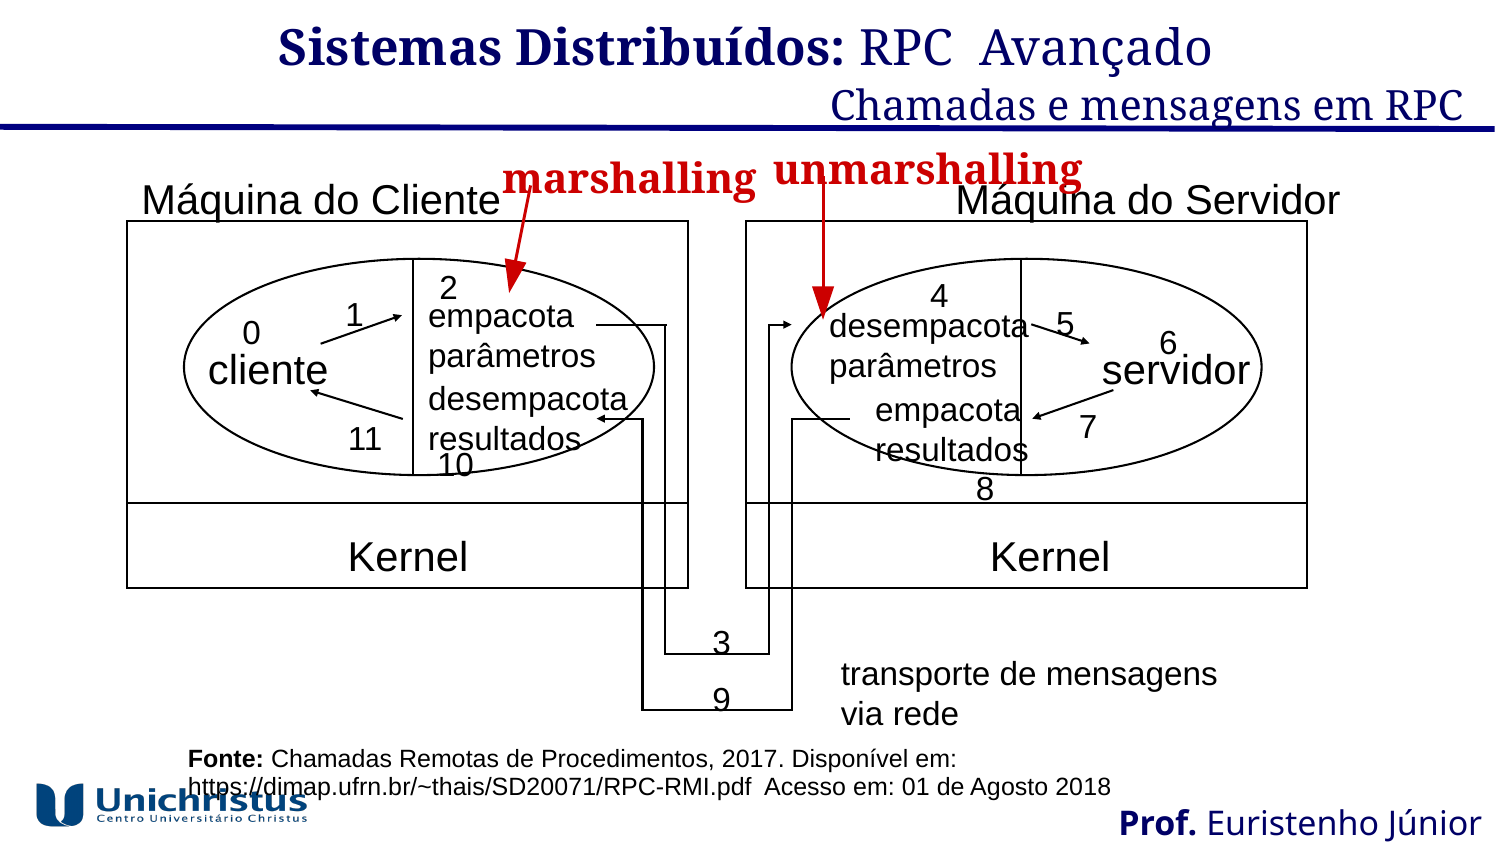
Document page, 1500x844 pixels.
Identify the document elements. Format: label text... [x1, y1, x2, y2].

text_box 4 [915, 266, 964, 322]
text_box transporte de mensagens via rede [826, 644, 1234, 740]
text_box 6 [1144, 313, 1193, 369]
text_box Kernel [333, 522, 484, 588]
text_box 2 [424, 258, 473, 287]
text_box unmarshalling [758, 133, 1104, 197]
text_box empacota resultados [860, 380, 1044, 477]
text_box empacota parâmetros [413, 287, 615, 383]
text_box Máquina do Cliente [126, 164, 517, 231]
text_box 3 [697, 613, 746, 670]
text_box 0 [227, 303, 276, 360]
text_box servidor [1196, 364, 1207, 382]
text_box desempacota resultados [413, 369, 643, 465]
picture [32, 781, 311, 828]
text_box desempacota parâmetros [814, 296, 1045, 392]
text_box 8 [961, 459, 1010, 515]
text_box cliente [193, 335, 344, 401]
text_box Sistemas Distribuídos: RPC Avançado [264, 4, 1231, 78]
text_box marshalling [487, 142, 776, 206]
text_box Fonte: Chamadas Remotas de Procedimentos, 2017. Disponível em: https://dimap.ufrn.br/~thais/SD20071/RPC-RMI.pdf Acesso em: 01 de Agosto 2018 [173, 737, 1376, 808]
text_box servidor [1087, 335, 1266, 401]
text_box 1 [330, 285, 379, 341]
text_box 9 [697, 670, 746, 726]
text_box Chamadas e mensagens em RPC [815, 68, 1500, 179]
text_box 7 [1064, 397, 1113, 454]
text_box Máquina do Servidor [940, 179, 1356, 231]
text_box 5 [1041, 294, 1090, 350]
text_box 10 [422, 435, 490, 491]
text_box Prof. Euristenho Júnior [1103, 791, 1500, 844]
text_box Kernel [974, 522, 1126, 588]
text_box 11 [333, 409, 398, 465]
